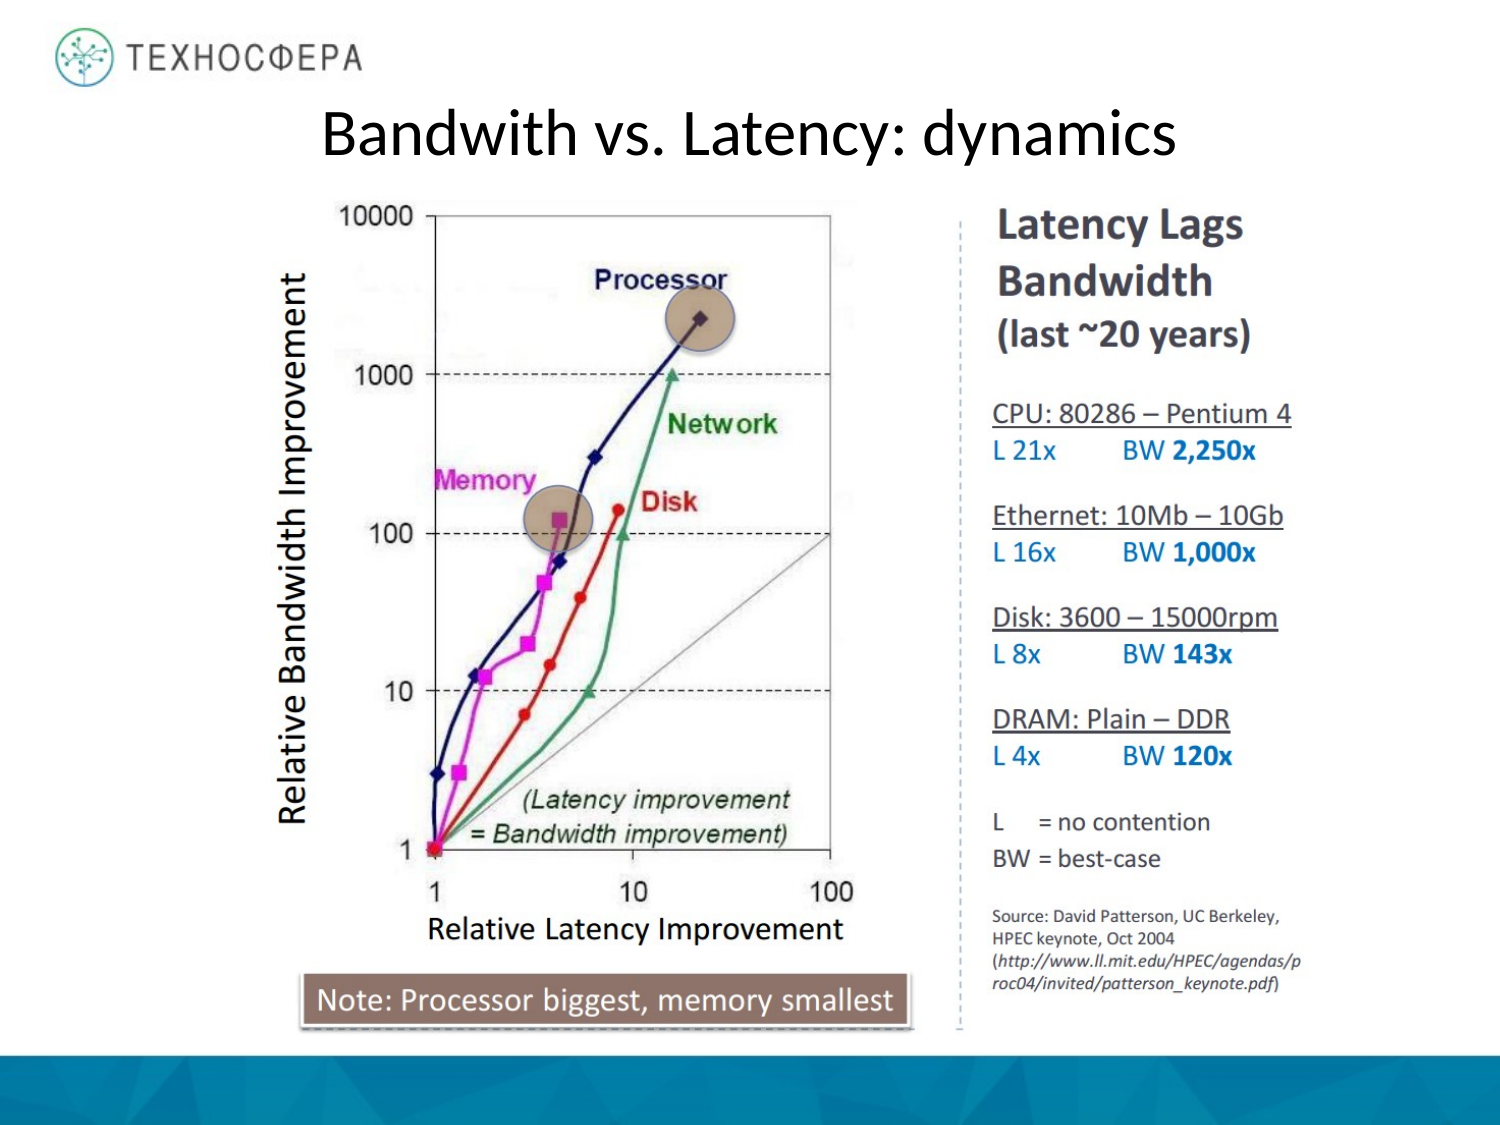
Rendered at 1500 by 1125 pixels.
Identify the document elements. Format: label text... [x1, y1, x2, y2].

title Bandwith vs. Latency: dynamics [75, 45, 1425, 233]
picture [0, 0, 1500, 1057]
